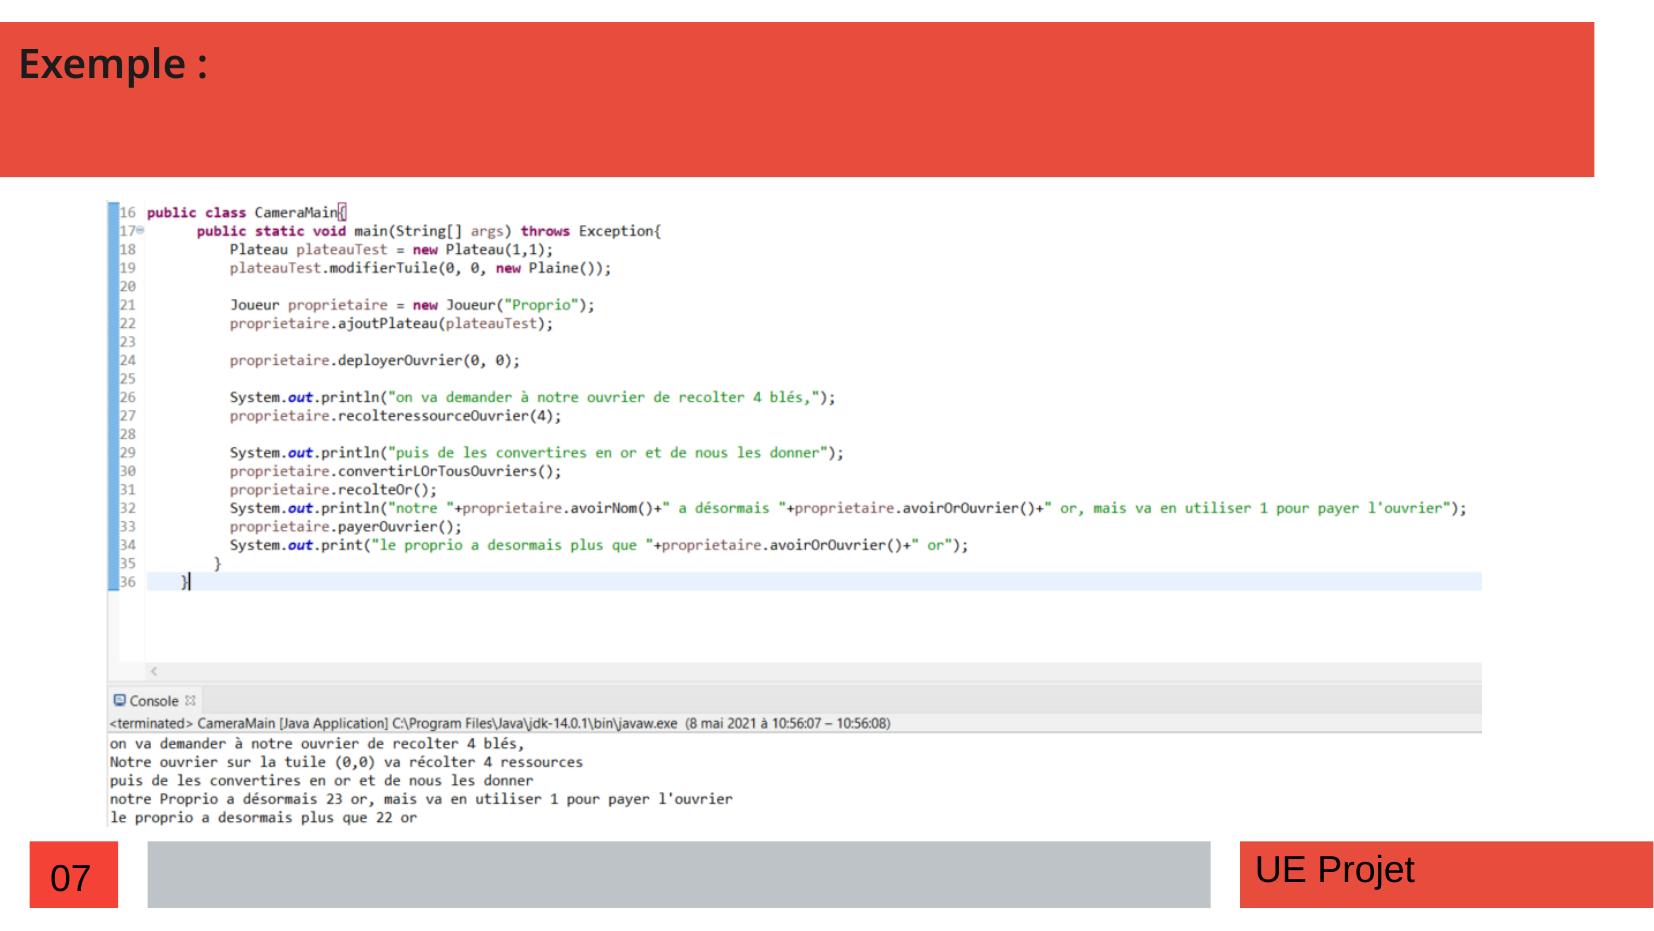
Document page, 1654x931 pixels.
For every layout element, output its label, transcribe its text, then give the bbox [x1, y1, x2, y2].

text_box UE Projet [1240, 840, 1465, 898]
text_box 07 [35, 850, 130, 908]
picture [106, 200, 1482, 827]
list Exemple : [17, 35, 745, 293]
